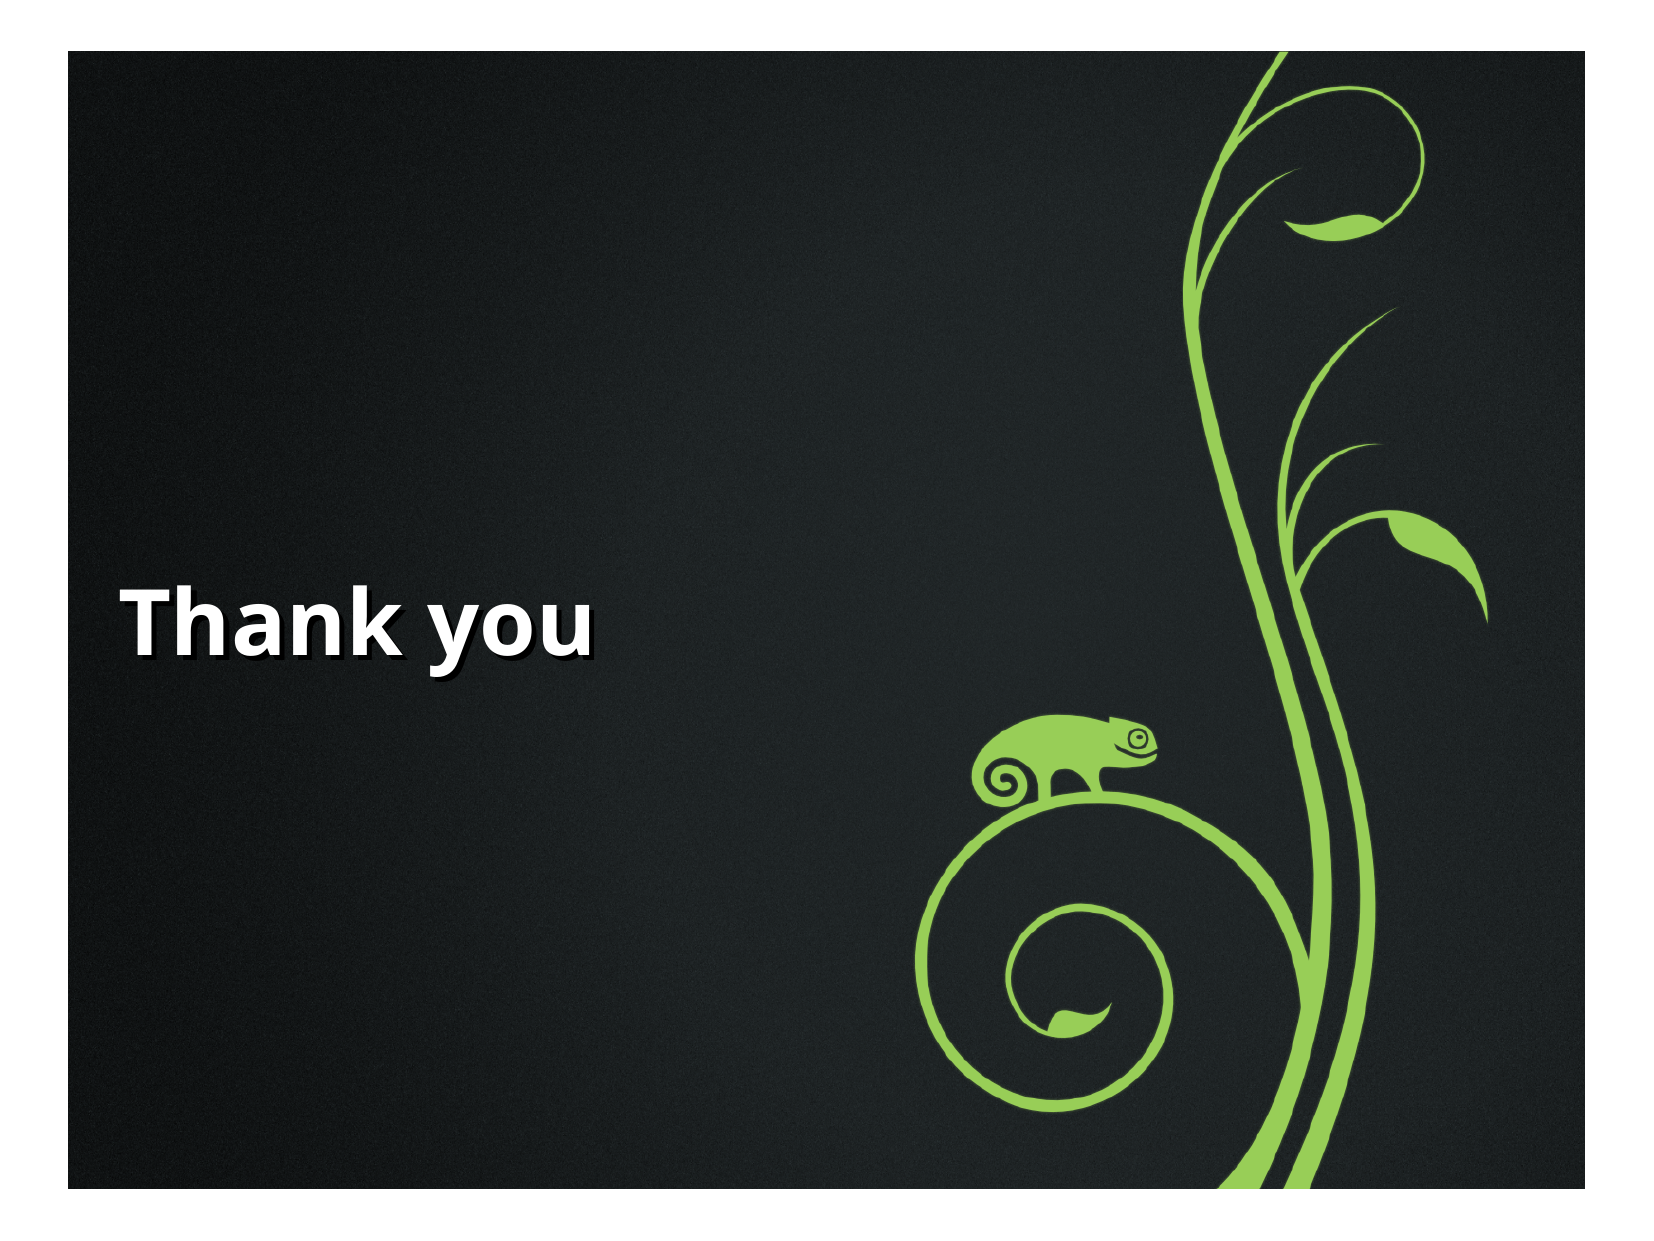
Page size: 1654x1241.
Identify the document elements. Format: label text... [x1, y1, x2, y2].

title Thank you [118, 457, 1197, 783]
picture [68, 51, 1585, 1189]
